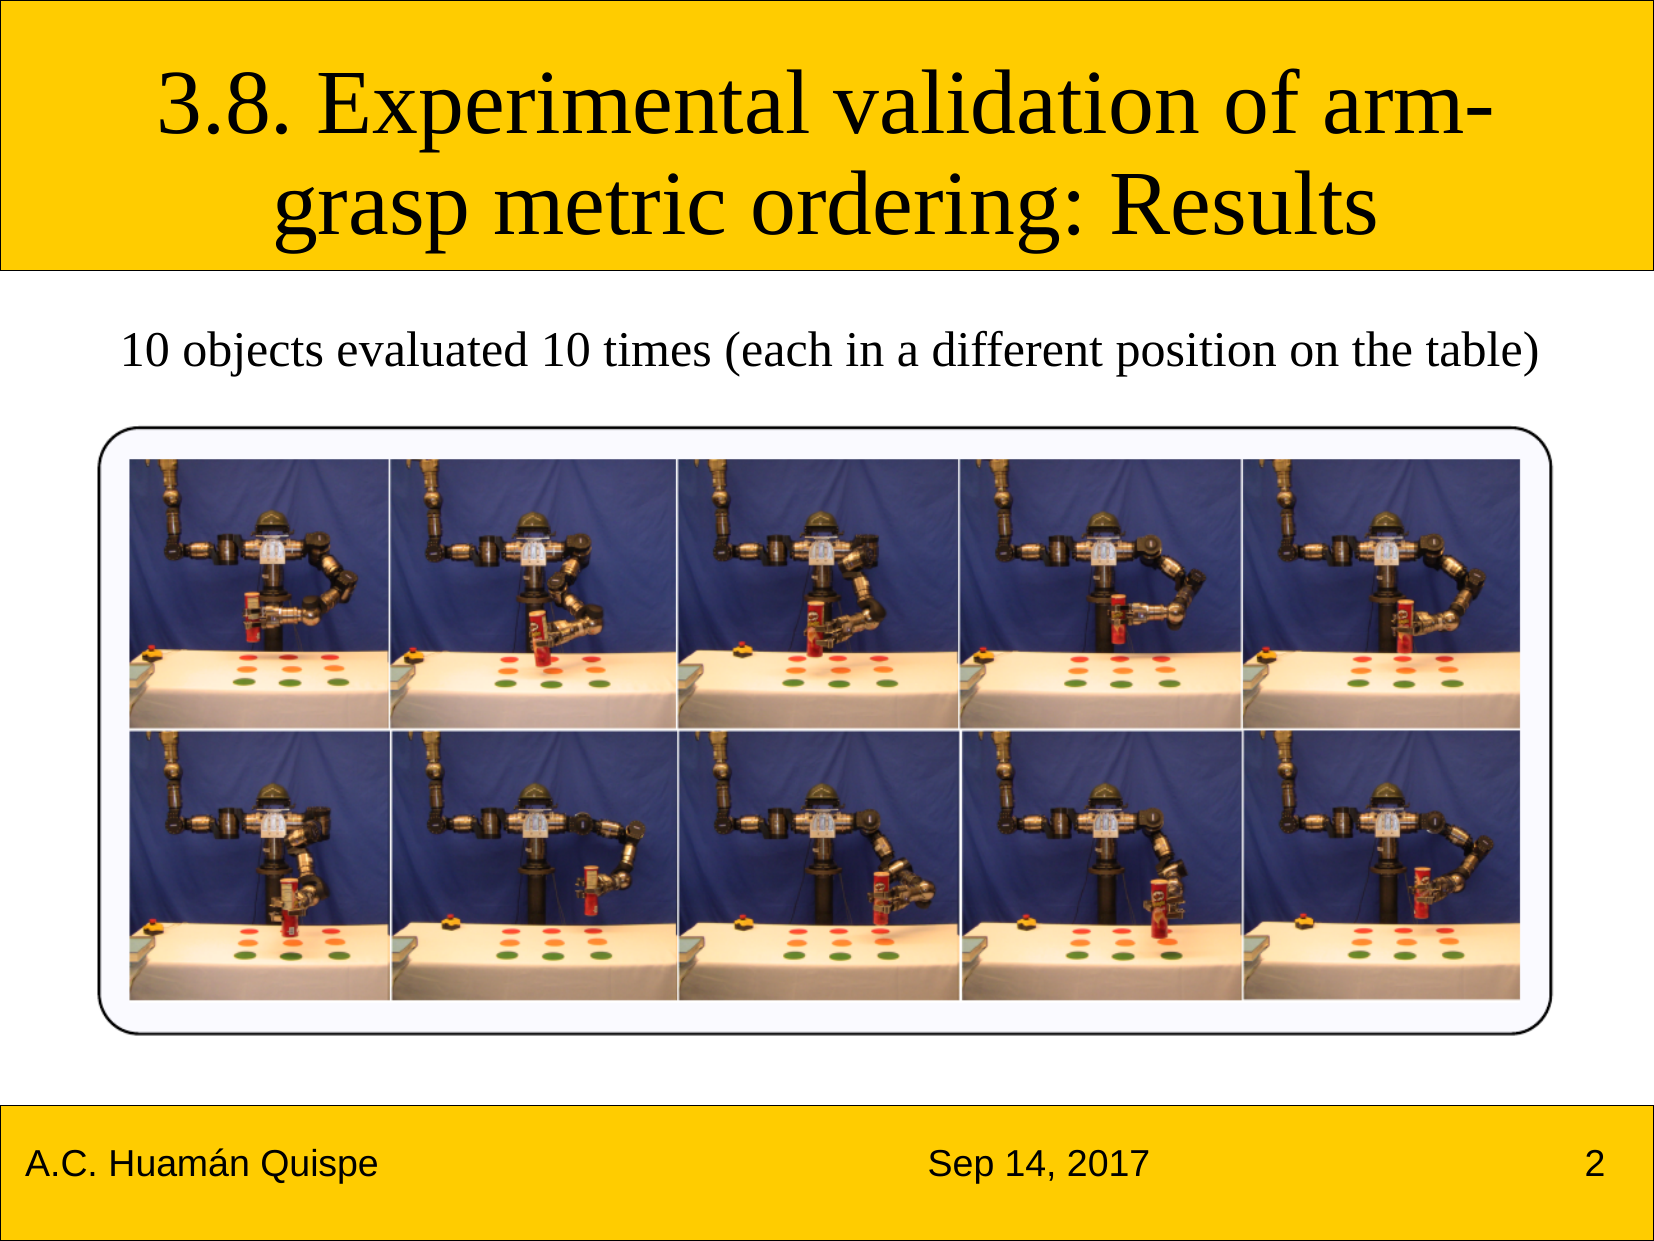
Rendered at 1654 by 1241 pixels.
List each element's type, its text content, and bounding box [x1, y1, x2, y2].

title 3.8. Experimental validation of arm-grasp metric ordering: Results [82, 49, 1571, 257]
picture [90, 420, 1561, 1046]
text_box 10 objects evaluated 10 times (each in a different position on the table) [105, 315, 1556, 386]
